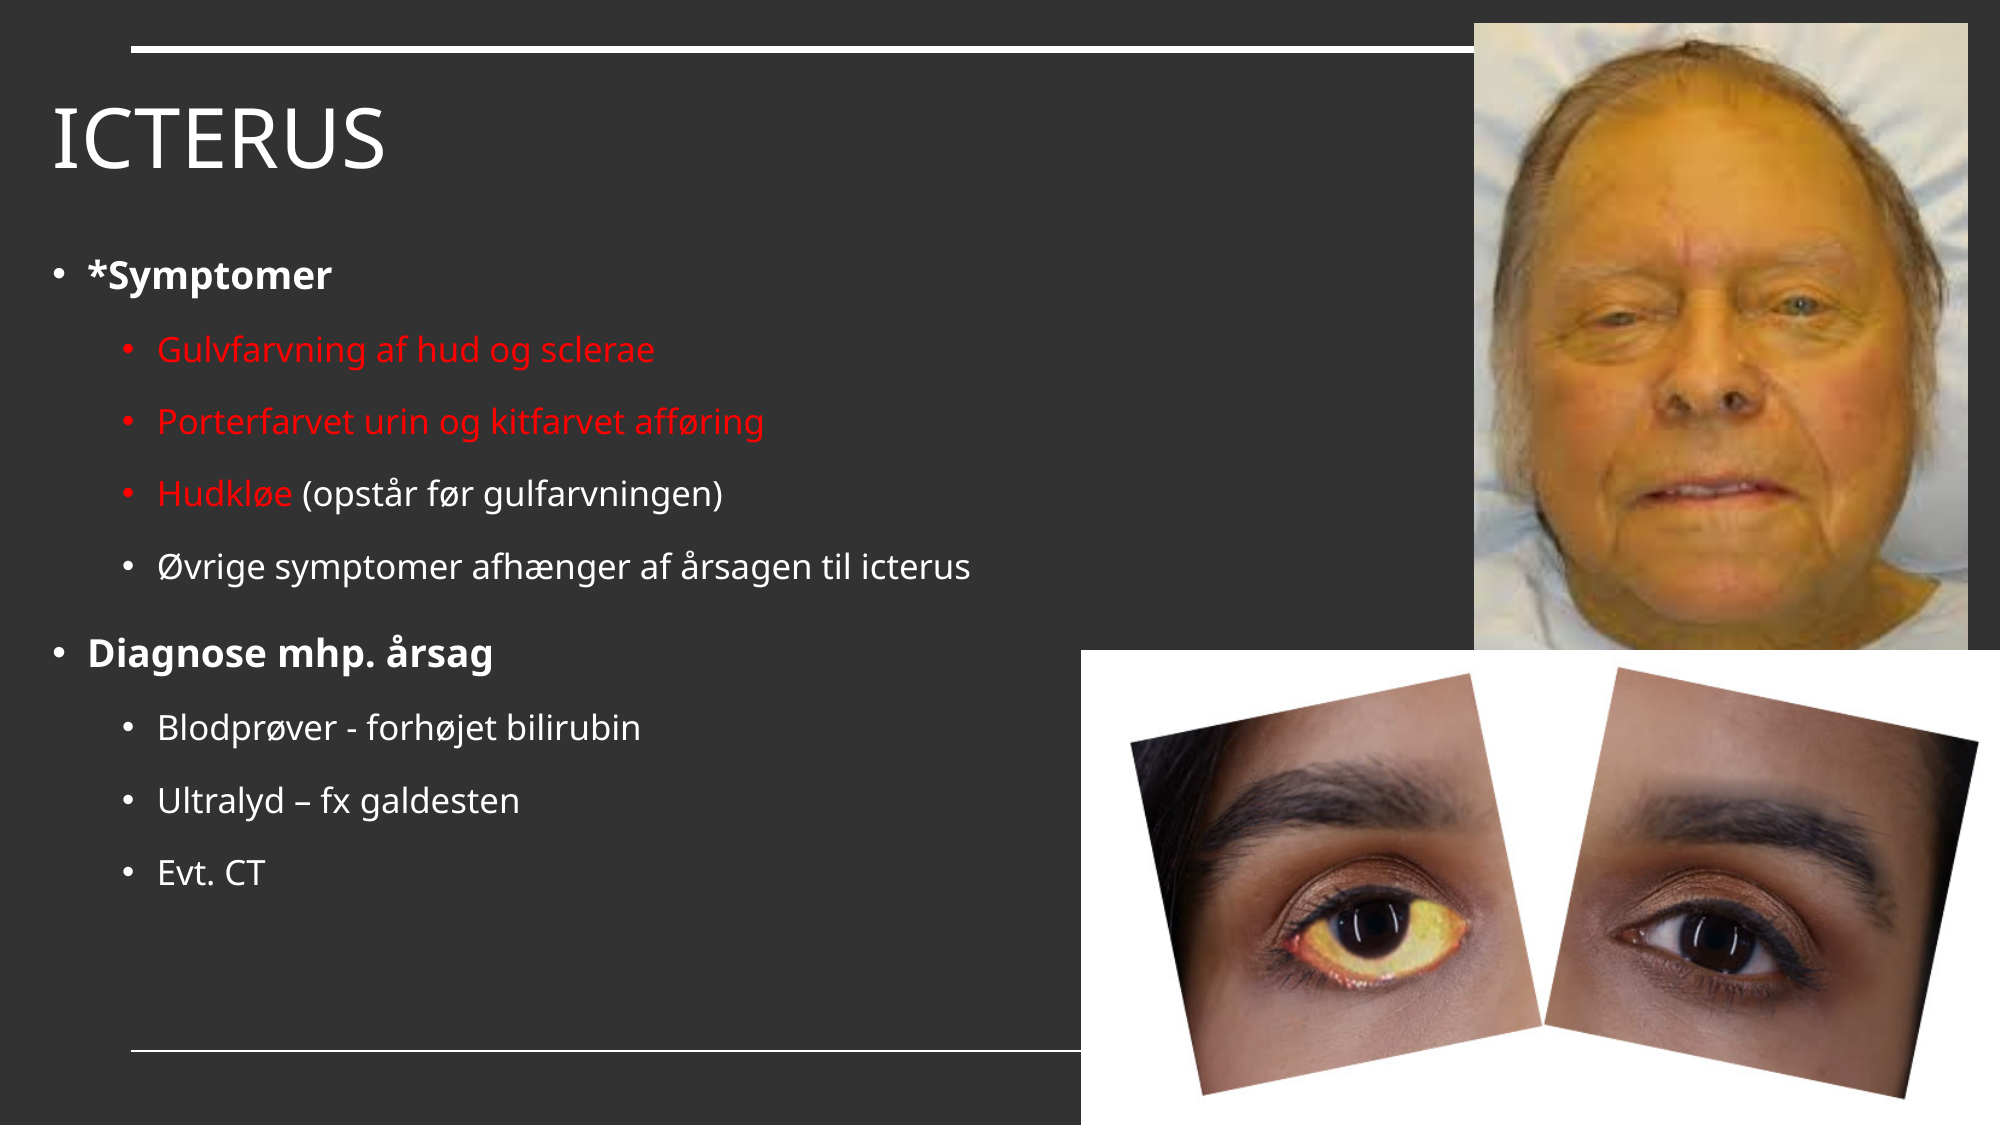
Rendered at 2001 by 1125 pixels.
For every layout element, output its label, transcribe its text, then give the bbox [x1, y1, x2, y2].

title Icterus [37, 77, 1474, 219]
picture [1081, 23, 2000, 1125]
list *Symptomer Gulvfarvning af hud og sclerae Porterfarvet urin og kitfarvet afføring Hudkløe (opstår før gulfarvningen) Øvrige symptomer afhænger af årsagen til icterus Diagnose mhp. årsag Blodprøver - forhøjet bilirubin Ultralyd – fx galdesten Evt. CT [37, 219, 1474, 906]
